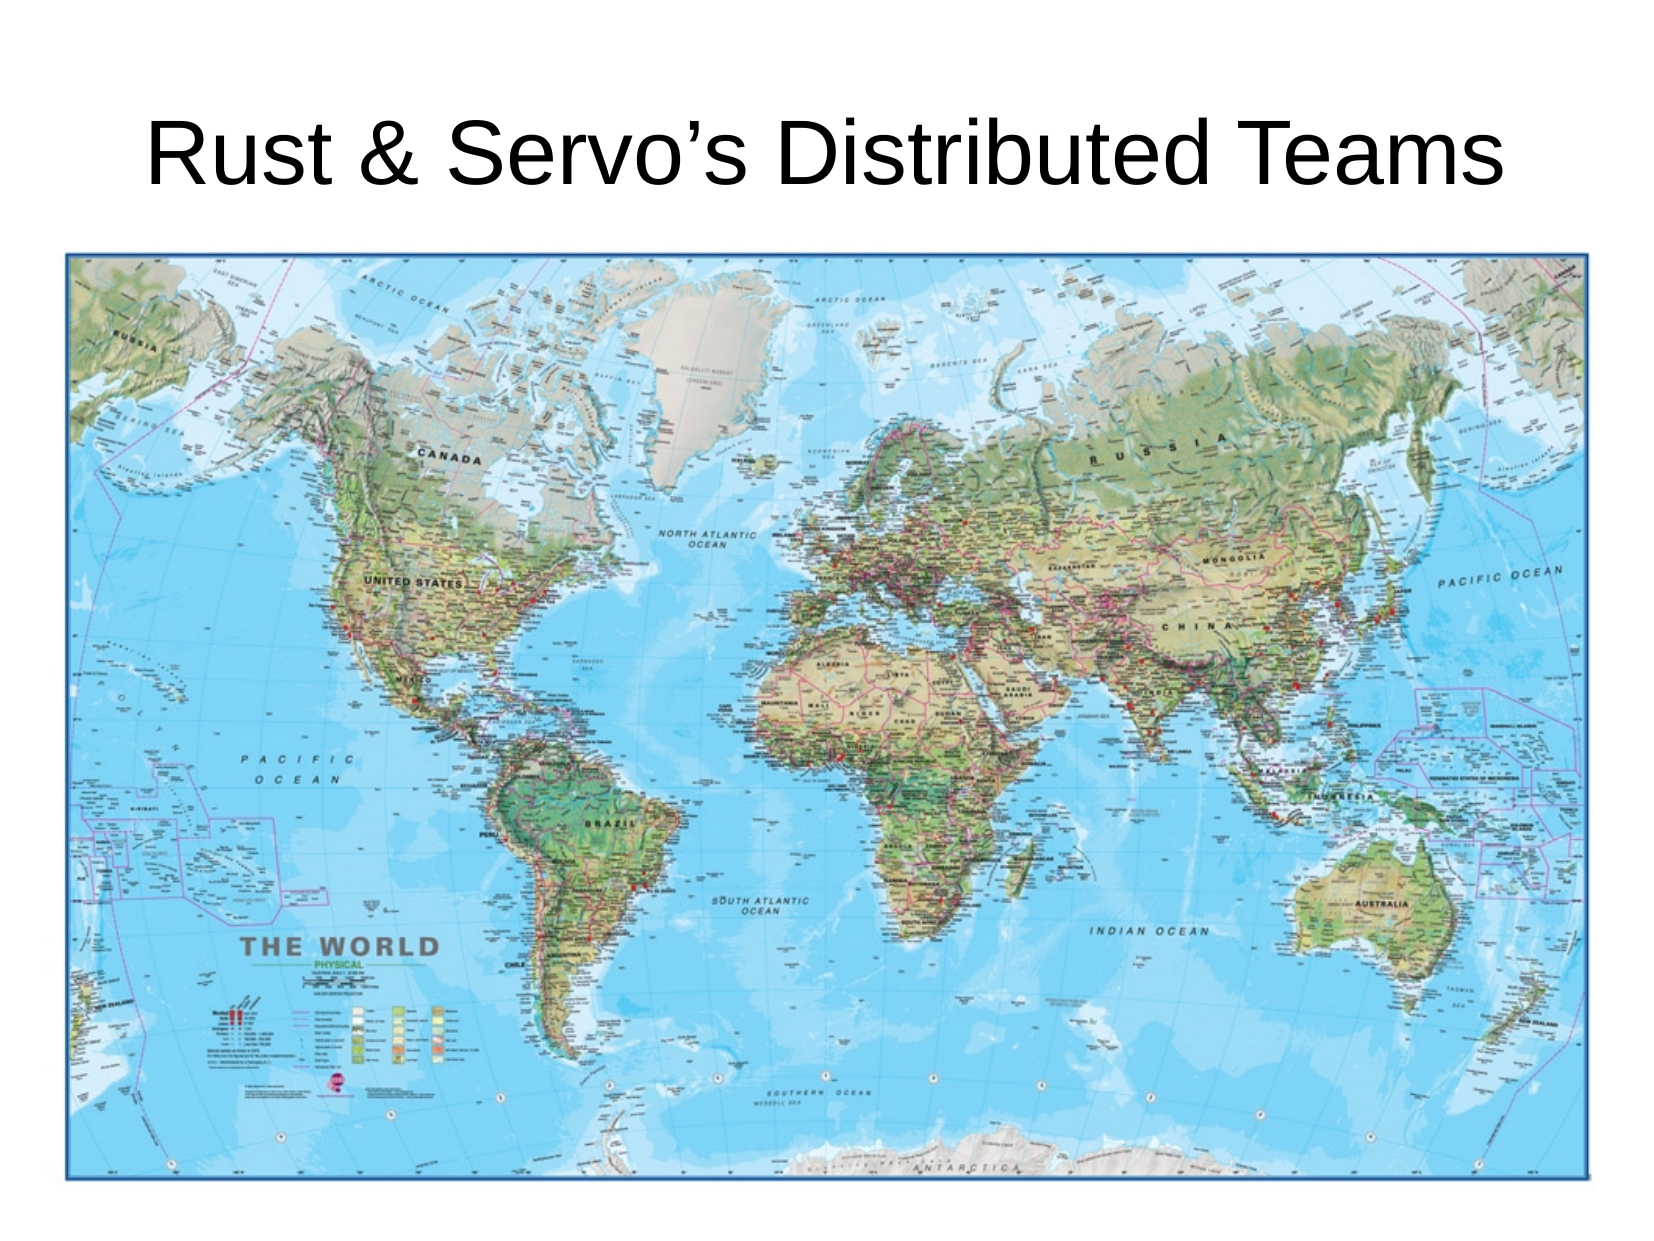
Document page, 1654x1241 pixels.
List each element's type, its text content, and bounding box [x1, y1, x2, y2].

title Rust & Servo’s Distributed Teams [82, 49, 1571, 240]
picture [45, 240, 1609, 1194]
